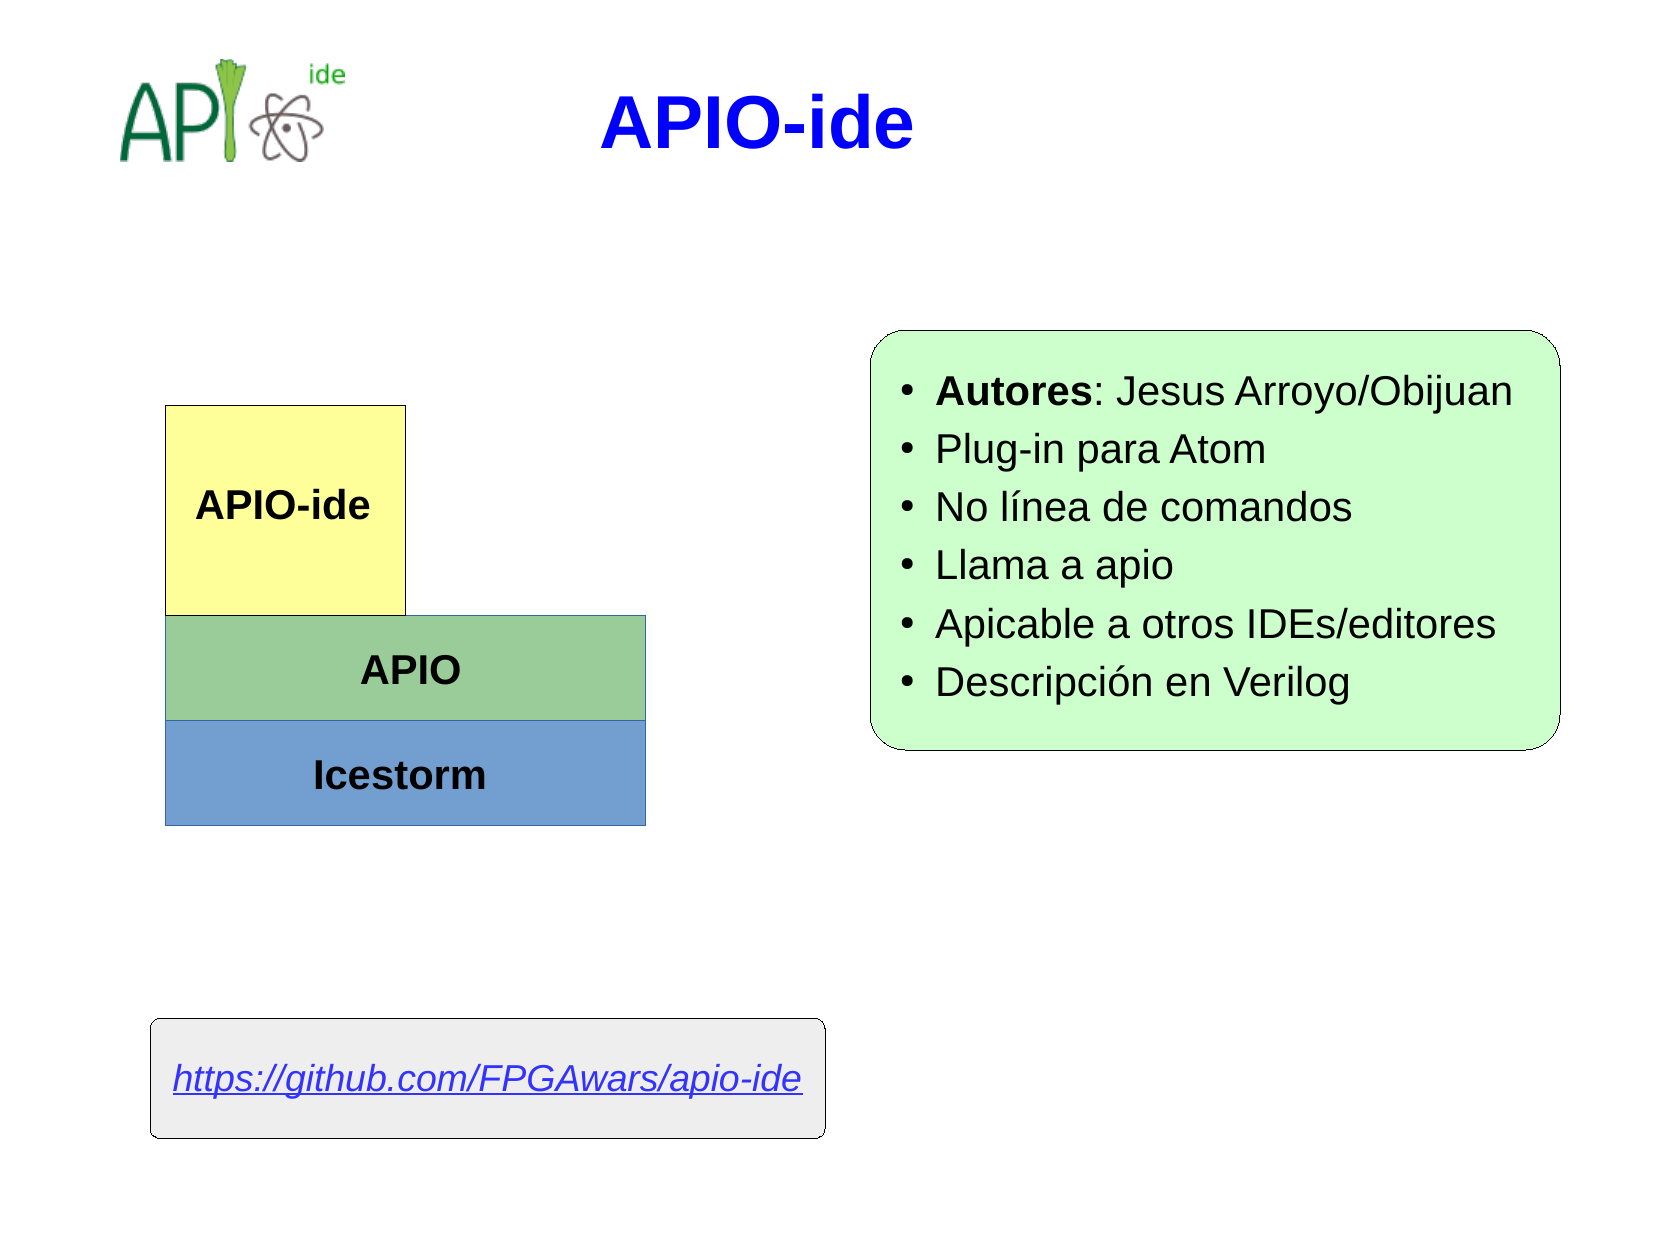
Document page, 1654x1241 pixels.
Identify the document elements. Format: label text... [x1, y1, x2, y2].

text_box Autores: Jesus Arroyo/Obijuan Plug-in para Atom No línea de comandos Llama a apio Apicable a otros IDEs/editores Descripción en Verilog [885, 360, 1606, 736]
picture [120, 59, 345, 162]
text_box https://github.com/FPGAwars/apio-ide [150, 1018, 826, 1139]
text_box [165, 405, 646, 826]
text_box Icestorm [298, 744, 511, 811]
text_box APIO [345, 639, 482, 706]
text_box APIO-ide [525, 73, 991, 211]
text_box [870, 330, 1560, 751]
text_box APIO-ide [180, 474, 406, 541]
